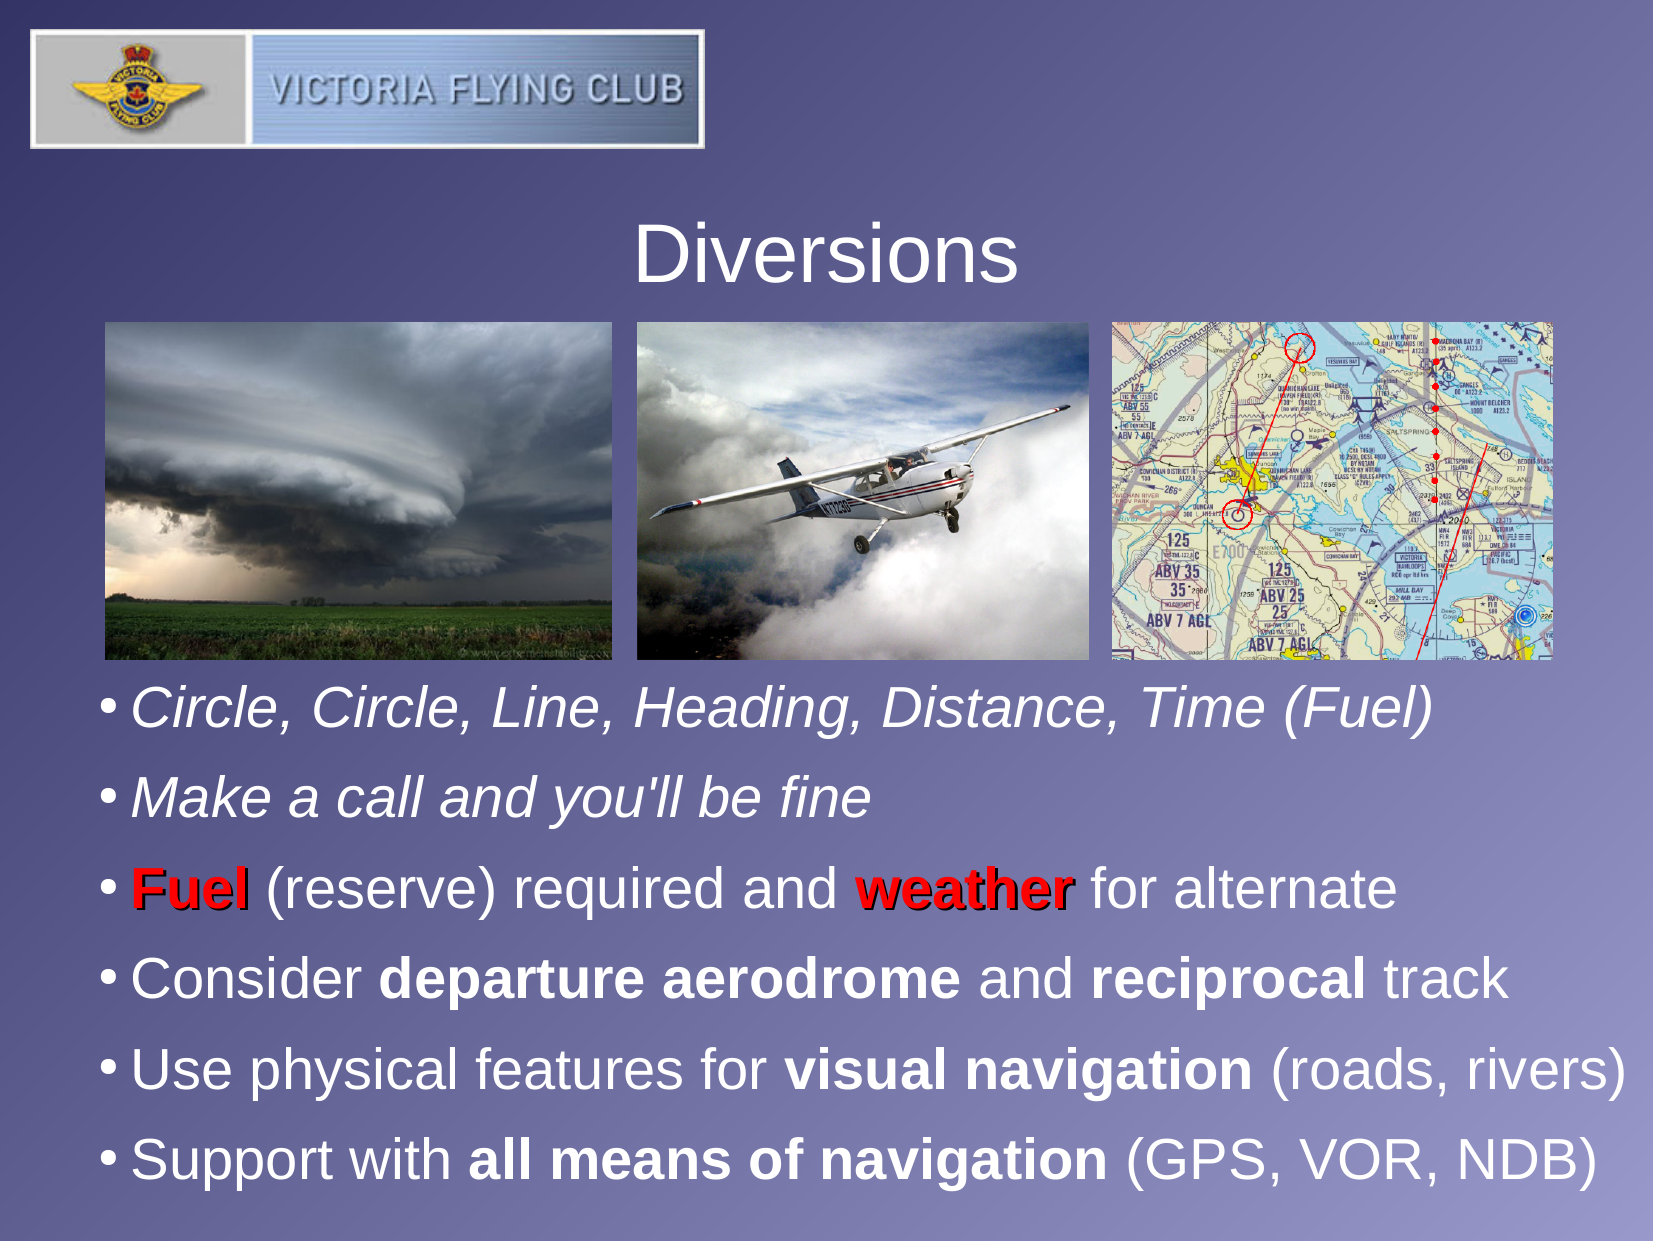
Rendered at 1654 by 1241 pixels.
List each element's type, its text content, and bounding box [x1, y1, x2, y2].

picture [105, 322, 612, 661]
picture [1112, 322, 1553, 661]
title Diversions [82, 150, 1571, 358]
picture [637, 322, 1089, 661]
list Circle, Circle, Line, Heading, Distance, Time (Fuel) Make a call and you'll be fine Fuel (reserve) required and weather for alternate Consider departure aerodrome and reciprocal track Use physical features for visual navigation (roads, rivers) Support with all means of navigation (GPS, VOR, NDB) [82, 675, 1636, 1201]
picture [30, 29, 705, 149]
